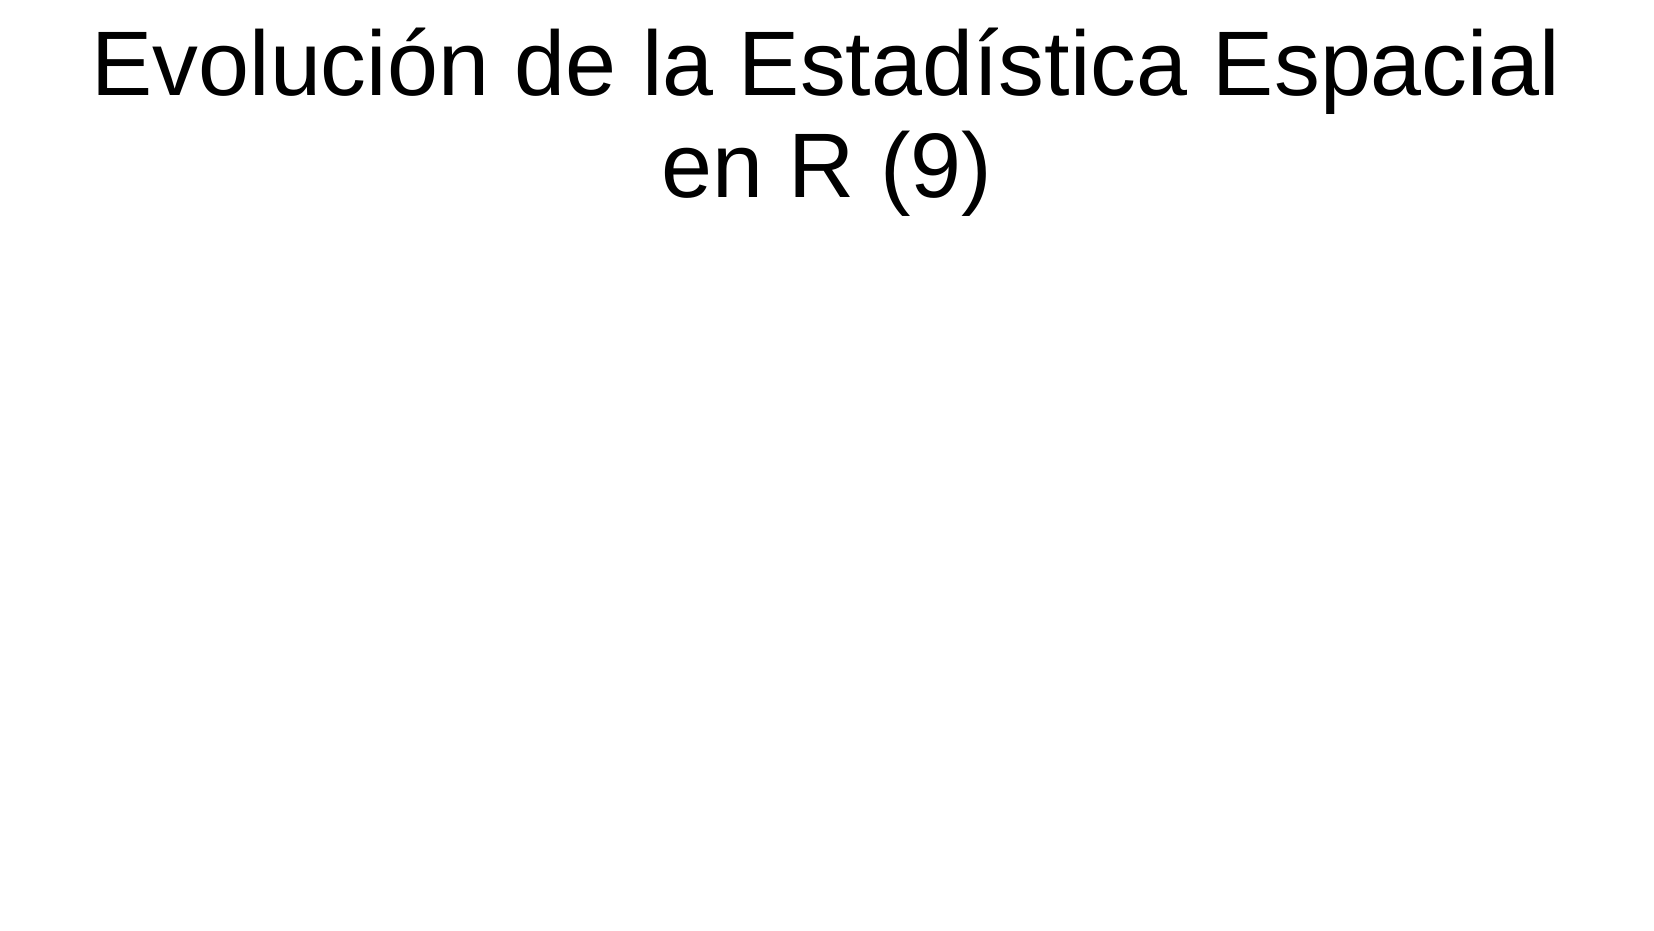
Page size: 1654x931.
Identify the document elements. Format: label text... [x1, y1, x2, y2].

title Evolución de la Estadística Espacial en R (9) [82, 12, 1571, 218]
